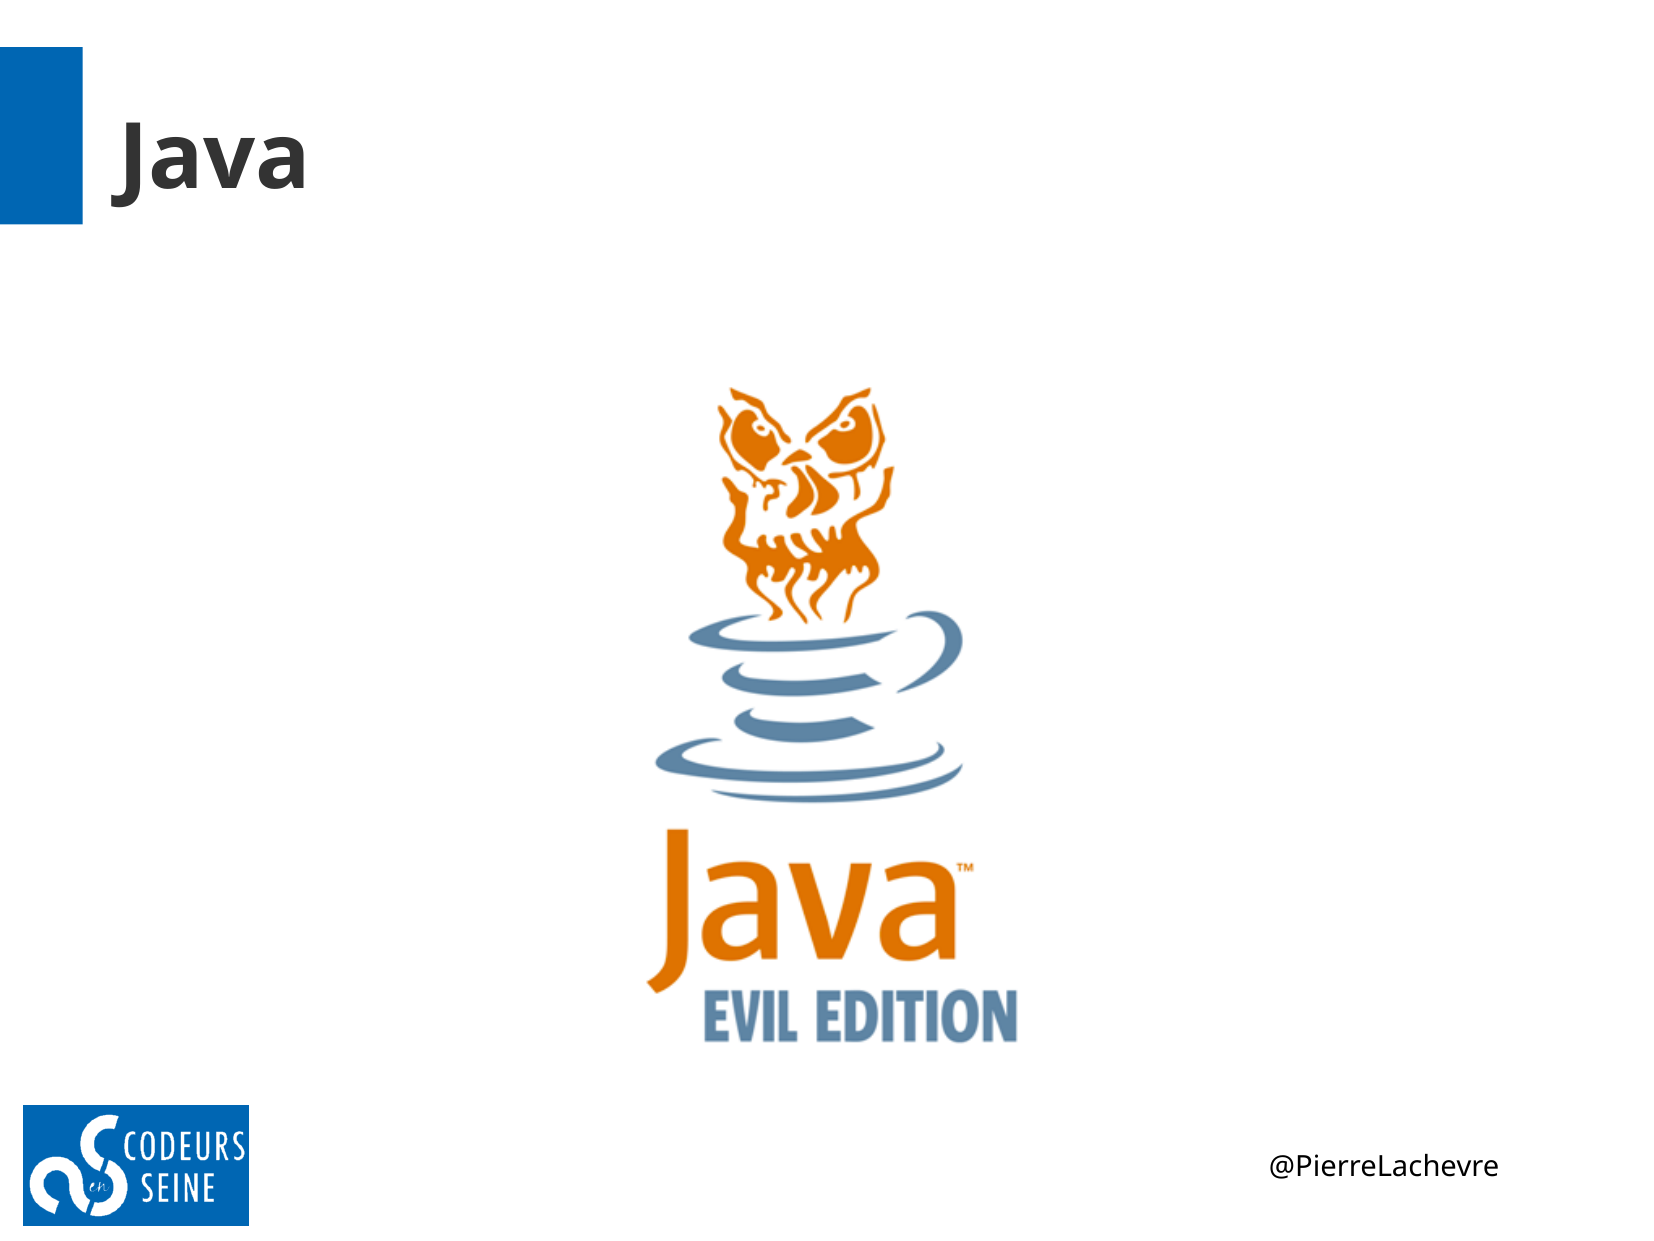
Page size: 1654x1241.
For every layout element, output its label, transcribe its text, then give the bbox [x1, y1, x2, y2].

picture [598, 339, 1065, 1091]
title Java [118, 49, 1571, 257]
picture [23, 1105, 249, 1226]
